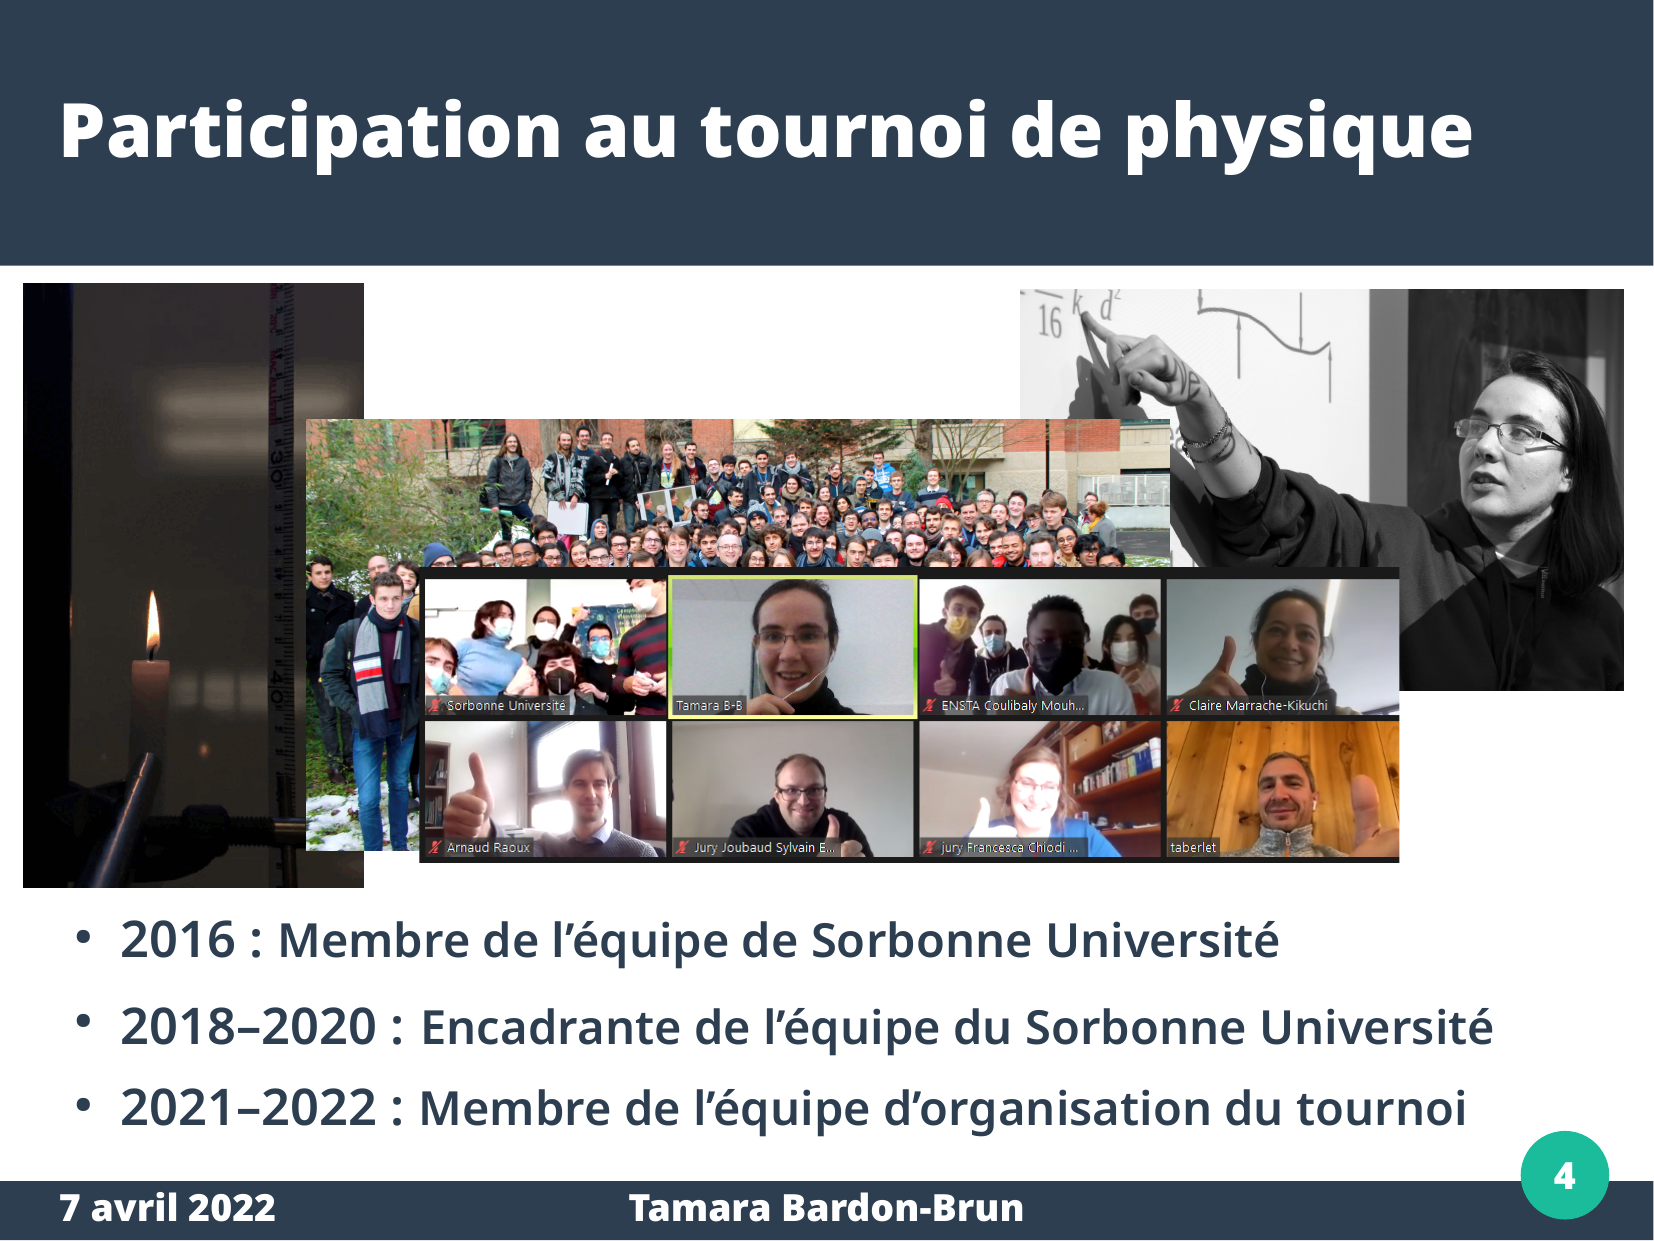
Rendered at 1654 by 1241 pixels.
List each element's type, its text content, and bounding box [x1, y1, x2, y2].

picture [23, 283, 1624, 888]
title Participation au tournoi de physique [59, 49, 1595, 207]
list 2016 : Membre de l’équipe de Sorbonne Université 2018–2020 : Encadrante de l’équipe du Sorbonne Université 2021–2022 : Membre de l’équipe d’organisation du tournoi [59, 903, 1601, 1229]
